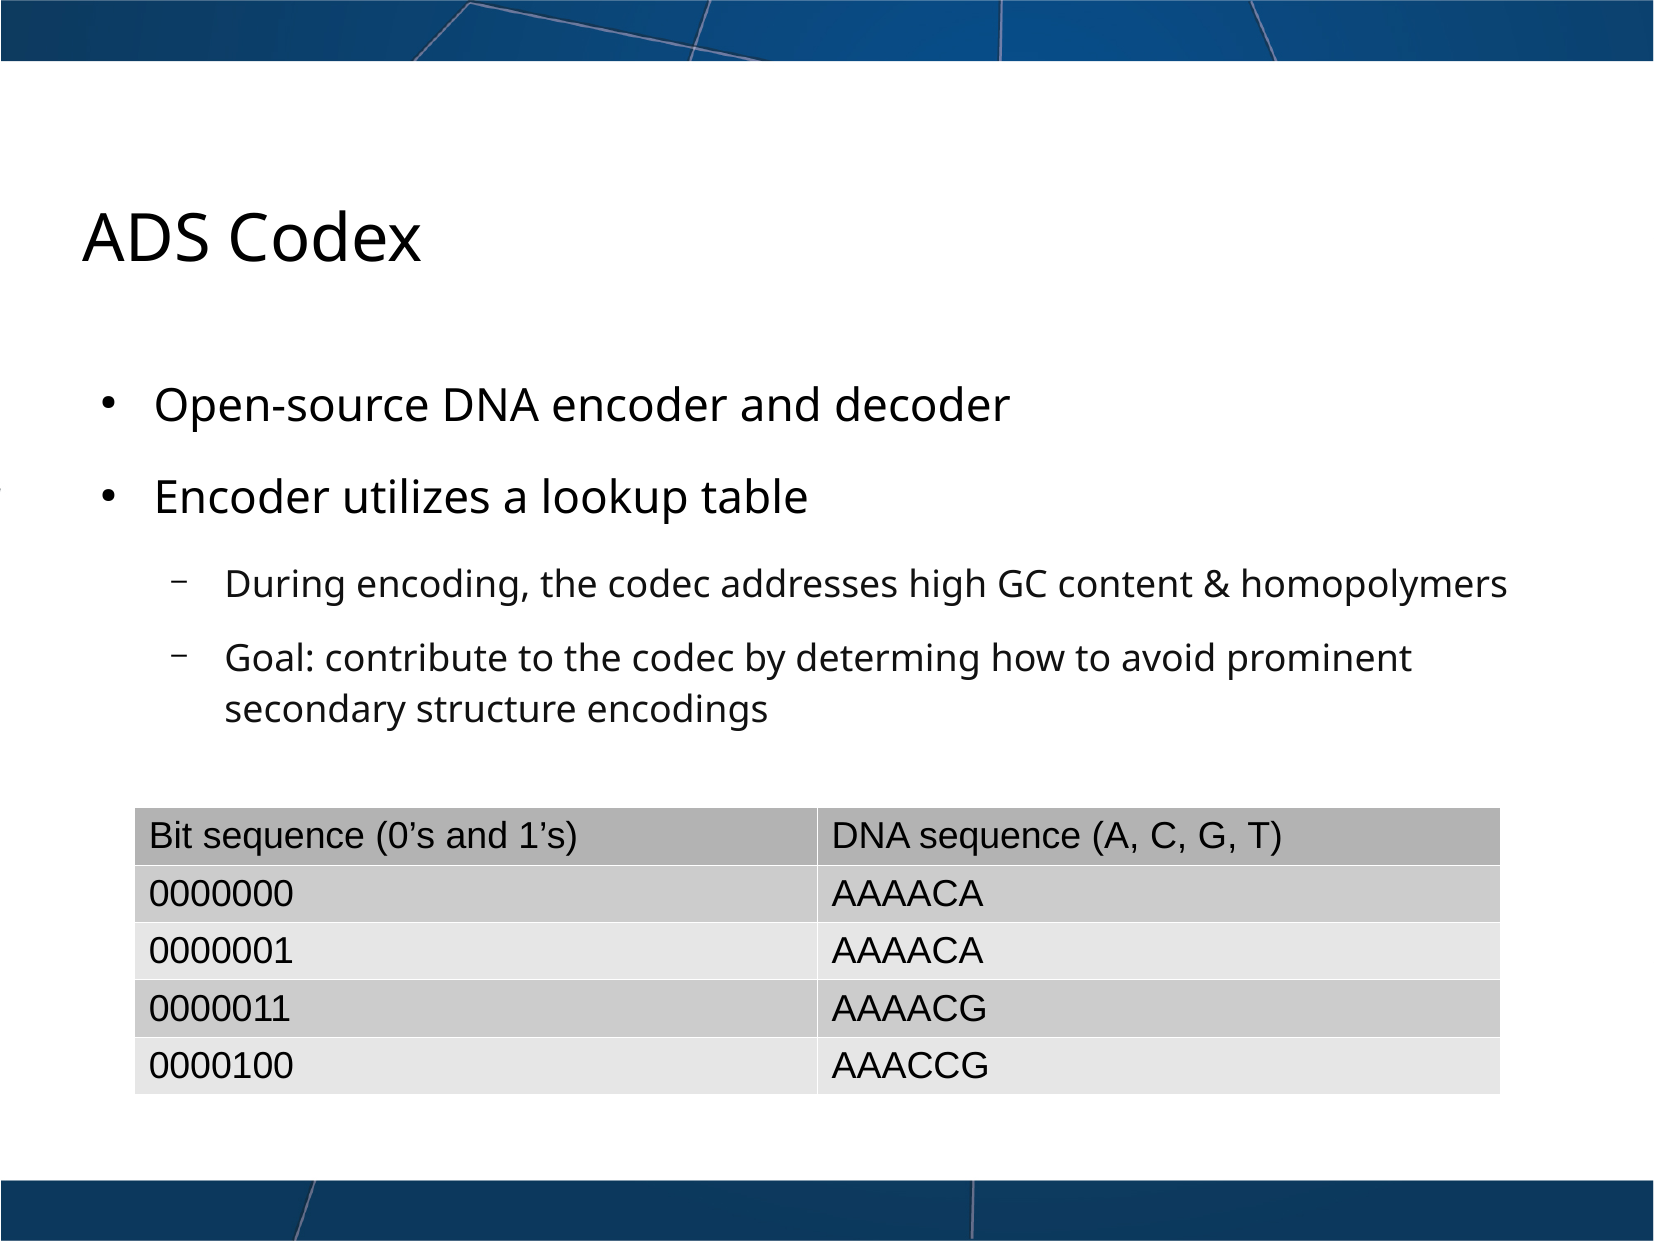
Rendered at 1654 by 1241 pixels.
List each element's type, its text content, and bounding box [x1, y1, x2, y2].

table_cell 0000000 [135, 866, 817, 922]
table_header DNA sequence (A, C, G, T) [818, 808, 1500, 865]
table_cell AAAACA [818, 923, 1500, 979]
table_cell 0000011 [135, 980, 817, 1037]
table_cell 0000100 [135, 1038, 817, 1094]
table_cell AAAACA [818, 866, 1500, 922]
table_cell 0000001 [135, 923, 817, 979]
title ADS Codex [82, 132, 1571, 340]
table_cell AAAACG [818, 980, 1500, 1037]
table_header Bit sequence (0’s and 1’s) [135, 808, 817, 865]
list Open-source DNA encoder and decoder Encoder utilizes a lookup table During encoding, the codec addresses high GC content & homopolymers Goal: contribute to the codec by determing how to avoid prominent secondary structure encodings [82, 372, 1571, 1093]
picture [0, 0, 1654, 1241]
table_cell AAACCG [818, 1038, 1500, 1094]
